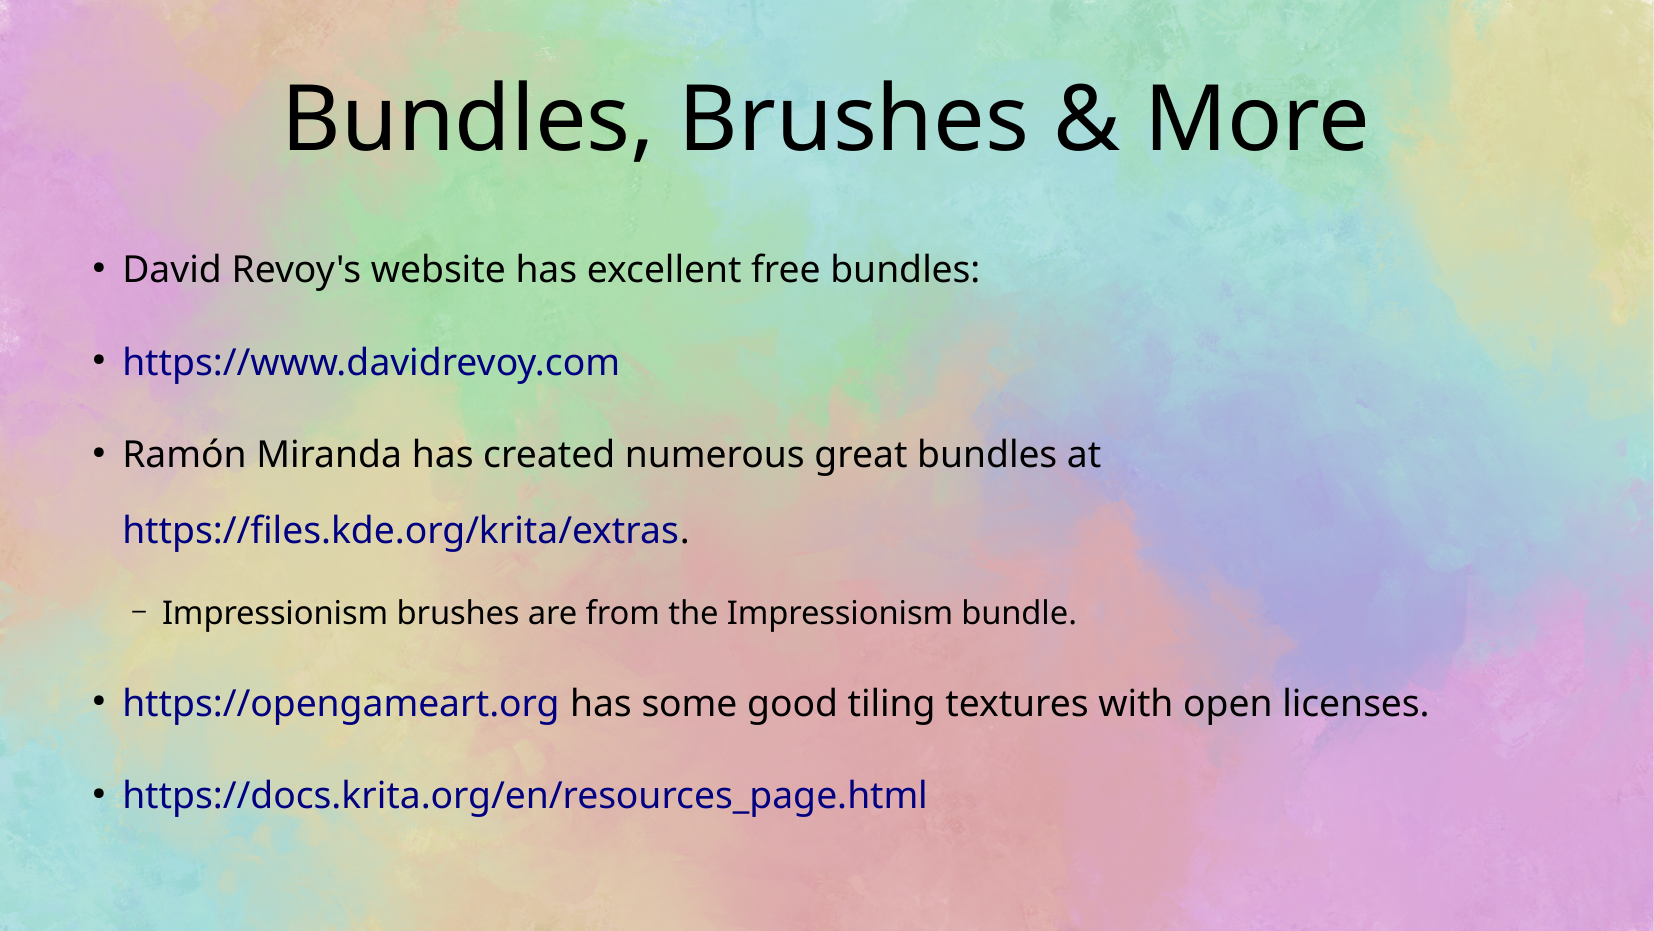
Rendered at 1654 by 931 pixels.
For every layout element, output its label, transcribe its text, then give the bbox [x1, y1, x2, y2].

list David Revoy's website has excellent free bundles: https://www.davidrevoy.com Ramón Miranda has created numerous great bundles at https://files.kde.org/krita/extras. Impressionism brushes are from the Impressionism bundle. https://opengameart.org has some good tiling textures with open licenses. https://docs.krita.org/en/resources_page.html [82, 217, 1571, 826]
title Bundles, Brushes & More [82, 31, 1571, 199]
picture [0, 0, 1654, 931]
